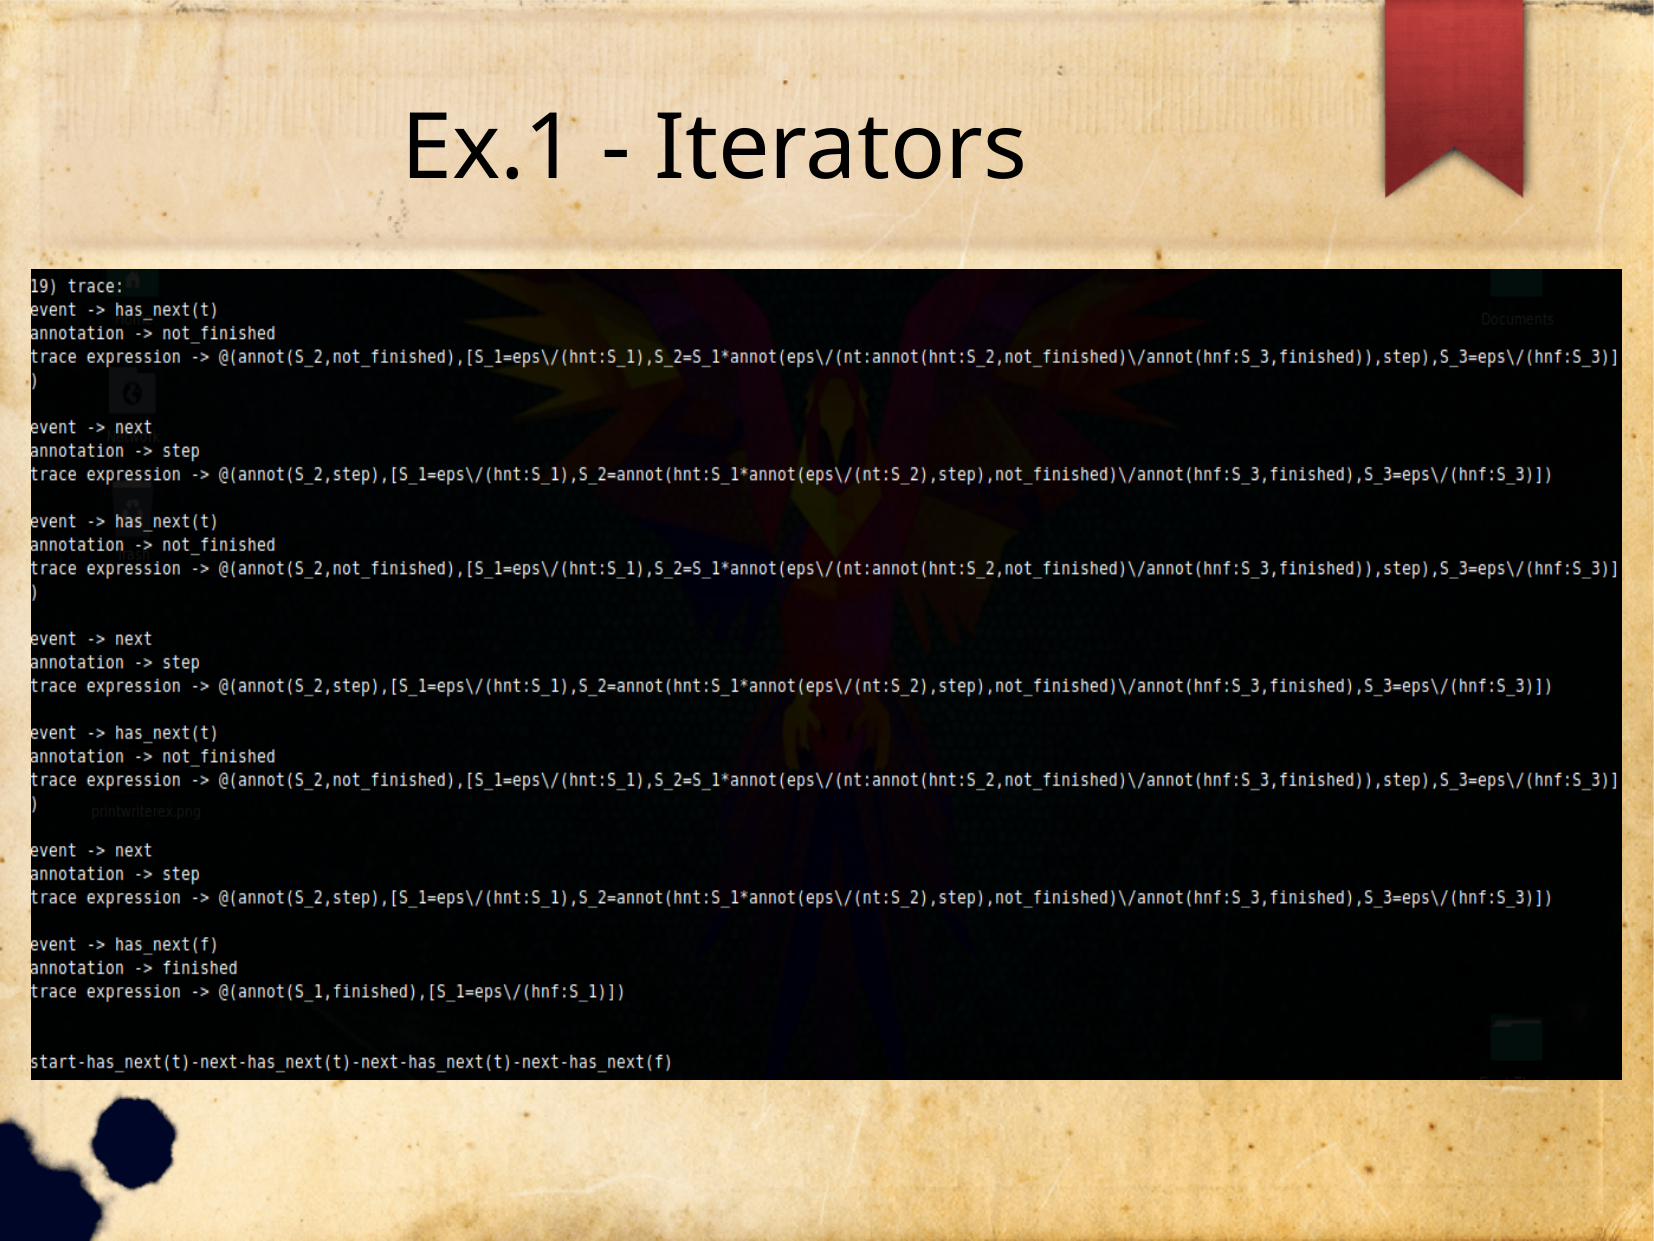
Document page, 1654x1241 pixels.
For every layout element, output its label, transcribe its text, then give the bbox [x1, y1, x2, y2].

picture [0, 0, 1654, 1241]
title Ex.1 - Iterators [82, 49, 1347, 237]
